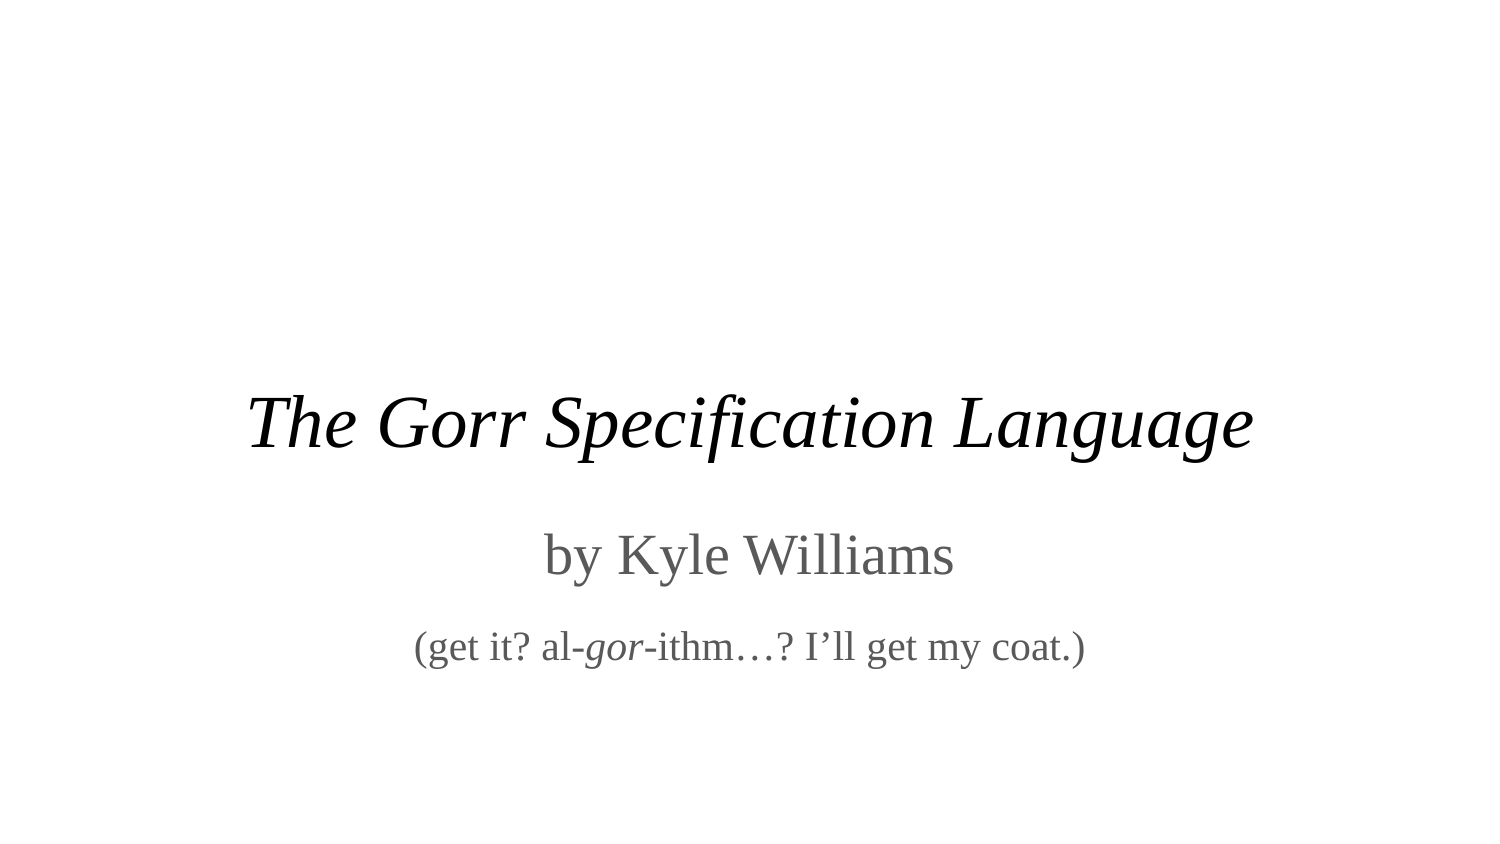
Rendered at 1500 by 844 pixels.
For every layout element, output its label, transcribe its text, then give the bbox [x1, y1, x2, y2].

title The Gorr Specification Language [51, 352, 1449, 490]
subtitle by Kyle Williams (get it? al-gor-ithm…? I’ll get my coat.) [51, 490, 1449, 659]
